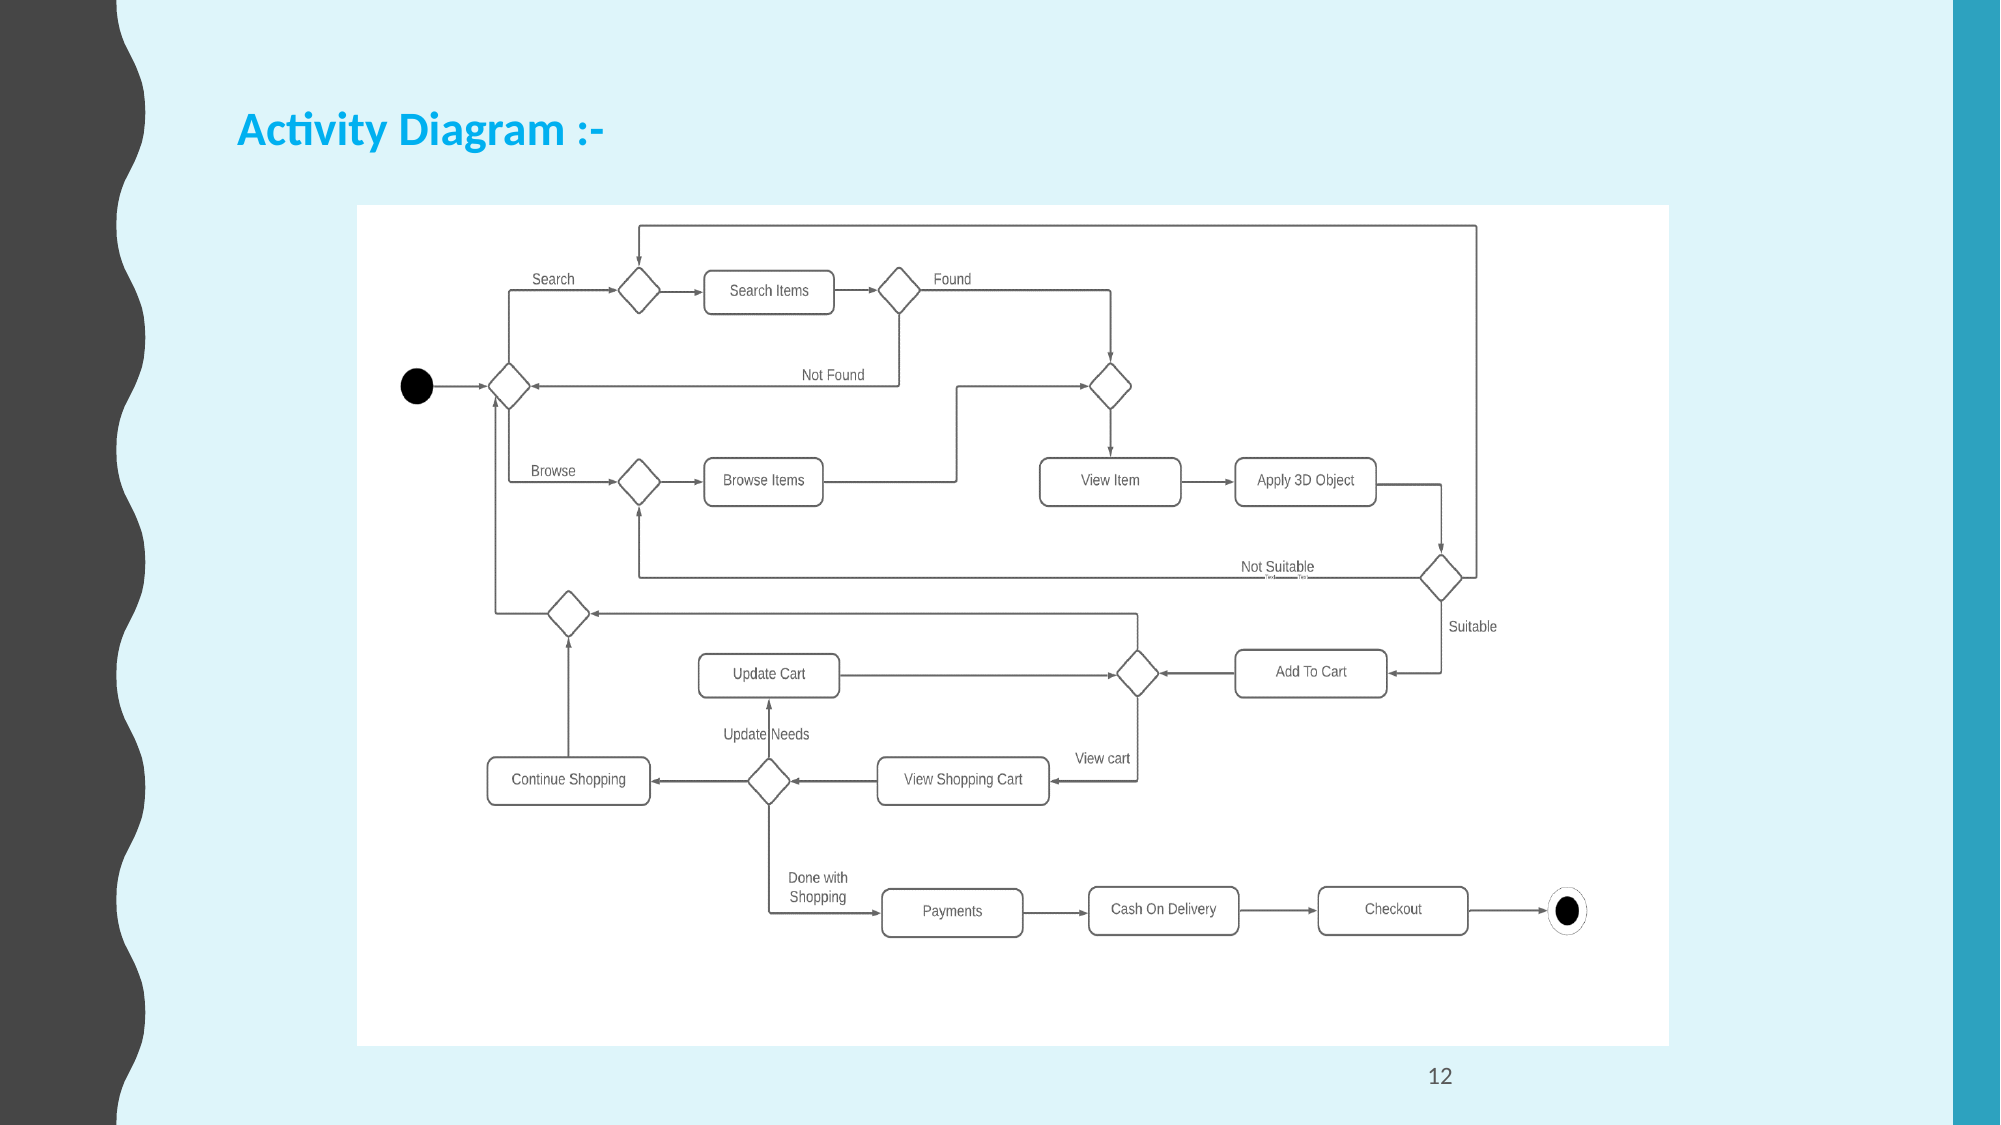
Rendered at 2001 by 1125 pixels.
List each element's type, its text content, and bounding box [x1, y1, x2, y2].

text_box 12 [1412, 1045, 1876, 1103]
text_box Activity Diagram :- [222, 91, 620, 163]
picture [357, 205, 1669, 1046]
